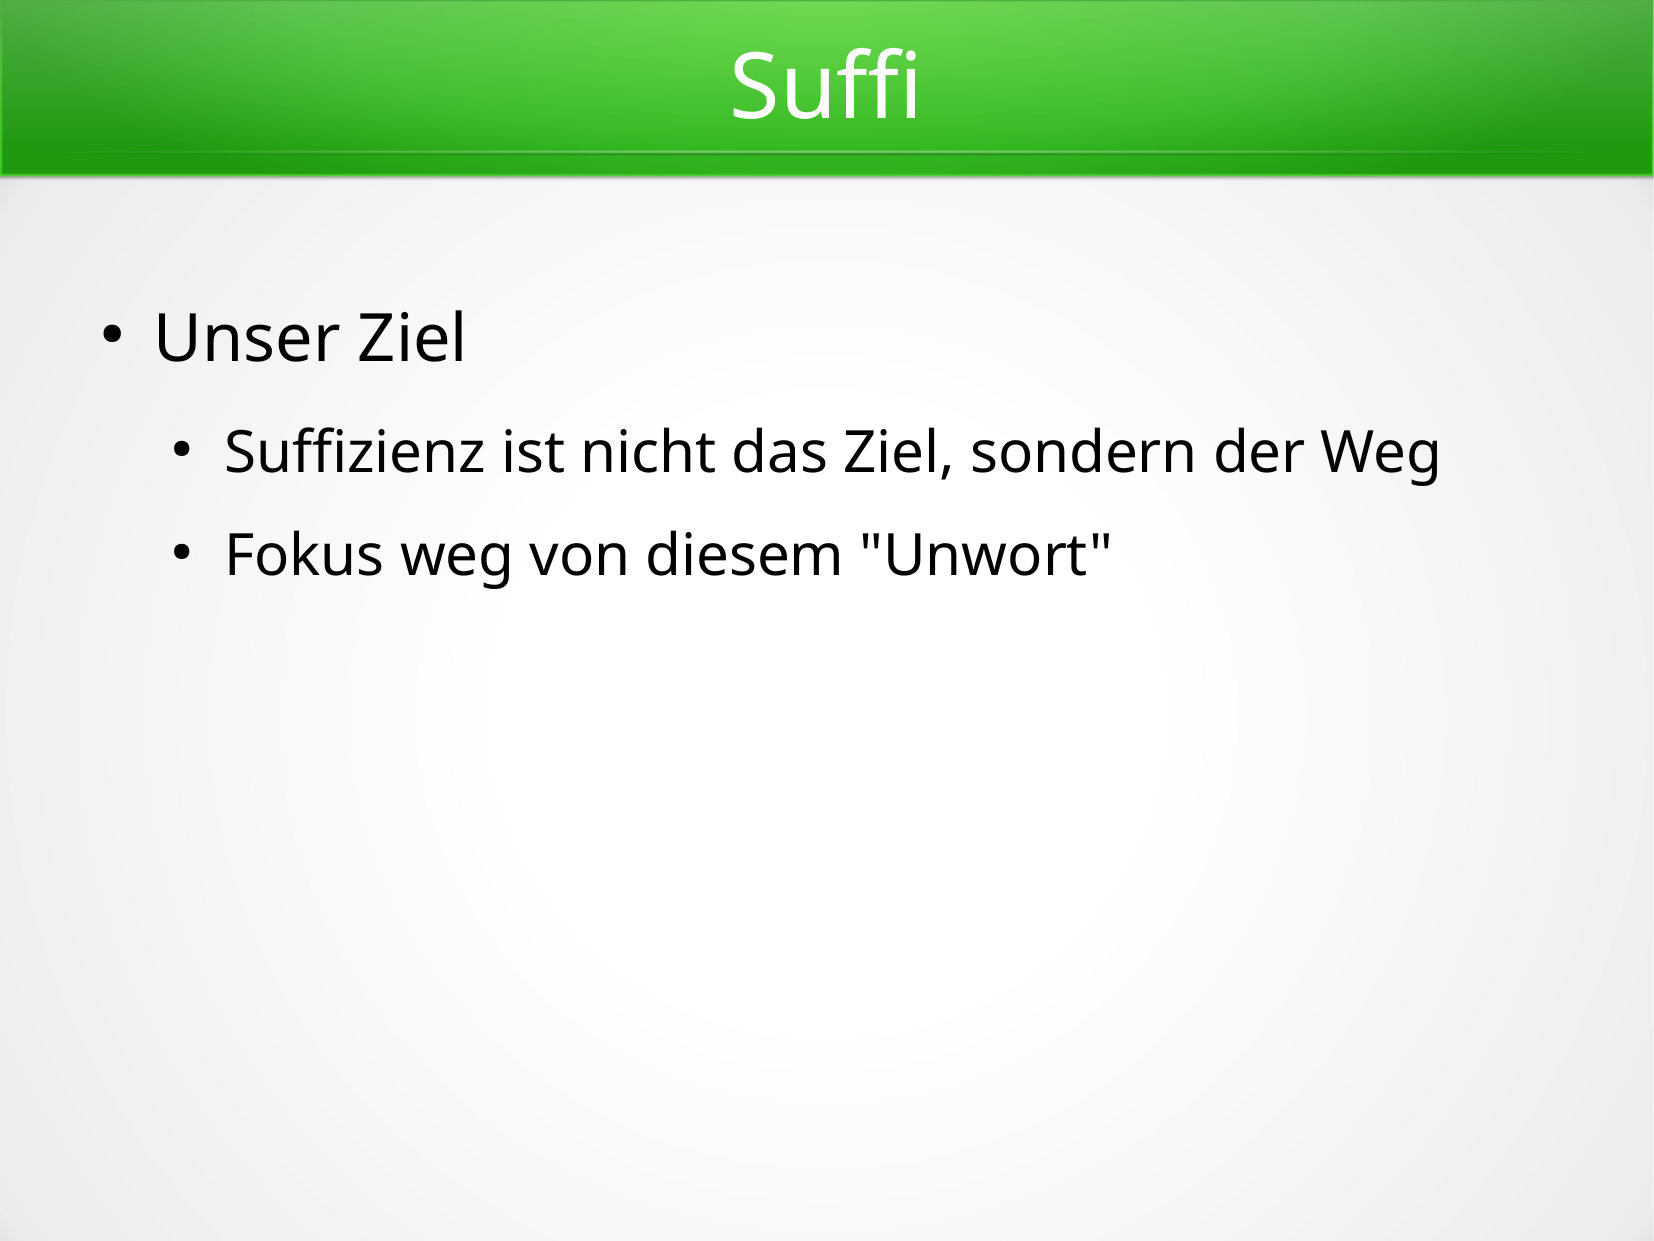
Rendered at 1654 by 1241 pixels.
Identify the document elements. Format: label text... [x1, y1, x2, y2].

picture [0, 0, 1654, 1241]
title Suffi [82, 11, 1571, 154]
list Unser Ziel Suffizienz ist nicht das Ziel, sondern der Weg Fokus weg von diesem "Unwort" [82, 290, 1571, 1010]
